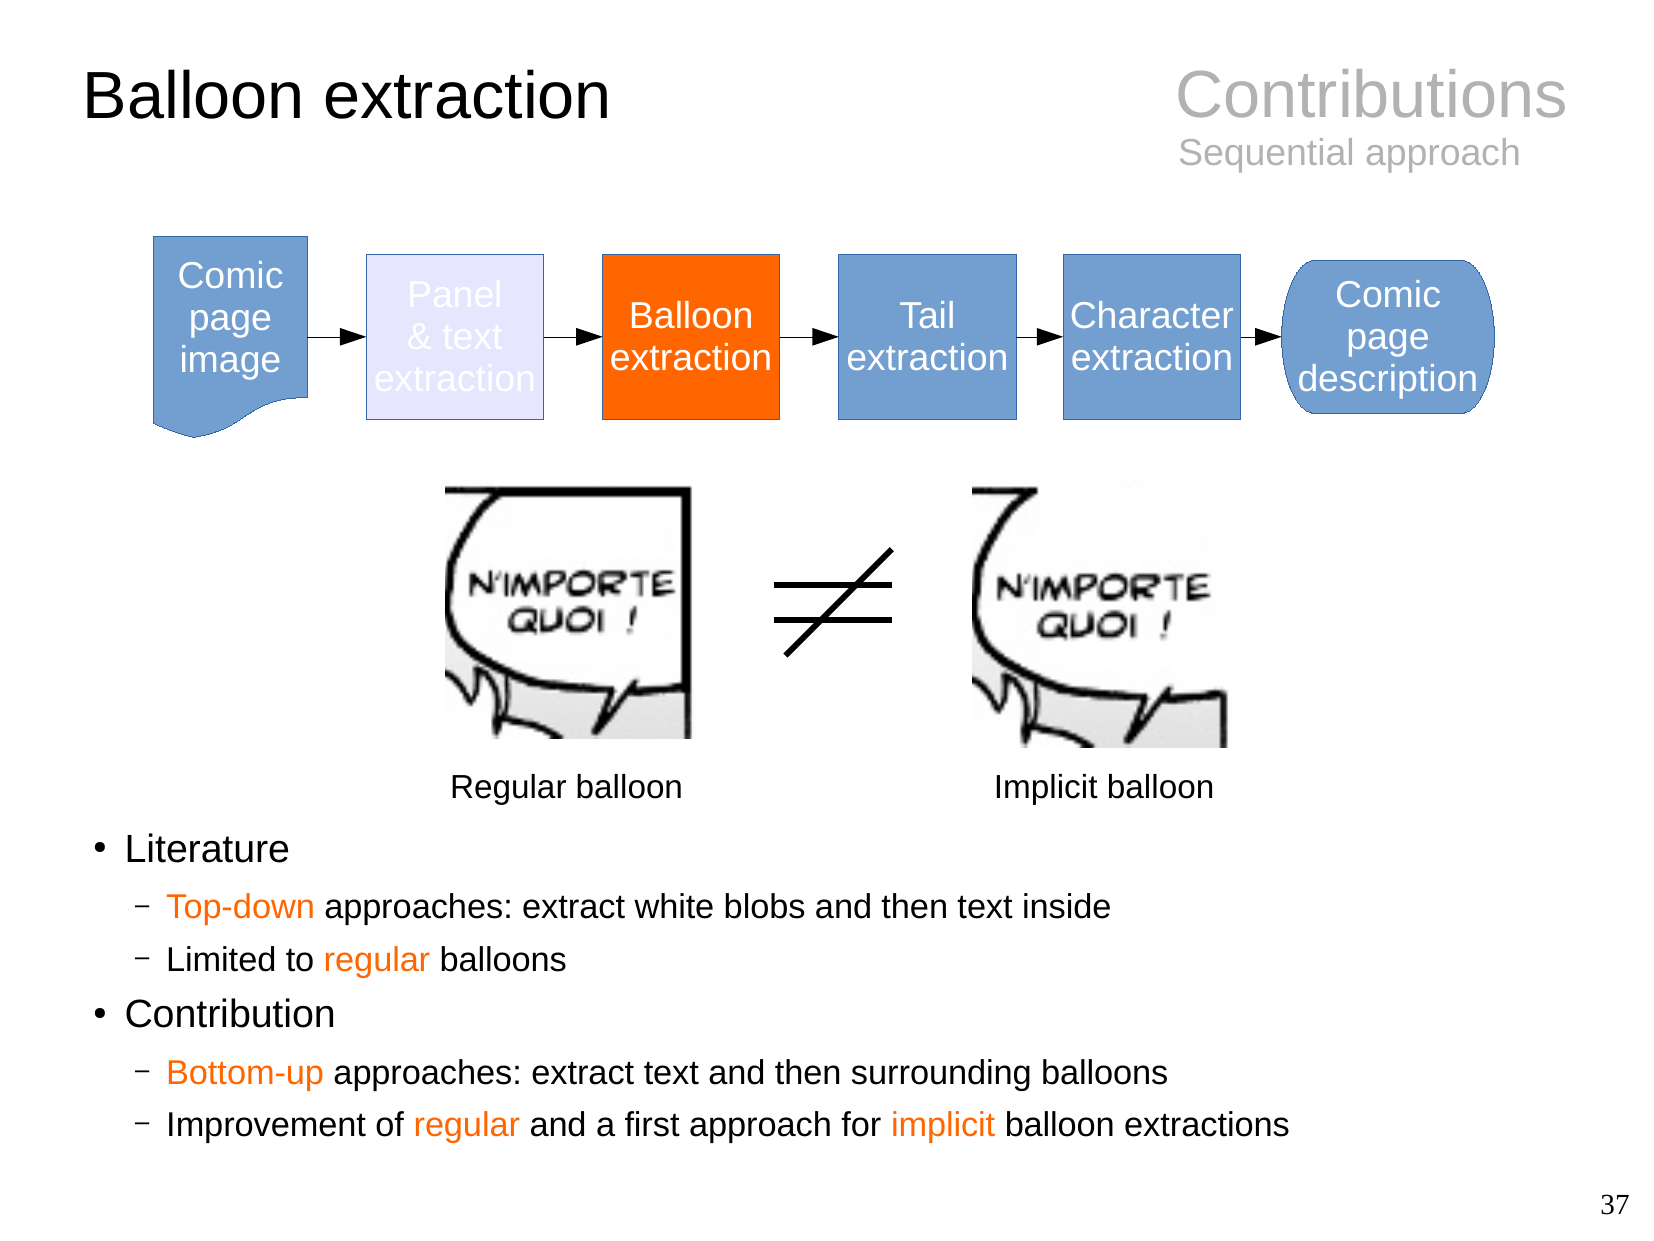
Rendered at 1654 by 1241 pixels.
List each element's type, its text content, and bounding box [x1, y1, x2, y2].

text_box Tail extraction [838, 254, 1017, 420]
text_box Comic page image [153, 236, 308, 438]
text_box Regular balloon [407, 757, 727, 816]
text_box Character extraction [1063, 254, 1241, 420]
text_box Balloon extraction [602, 254, 780, 420]
text_box Implicit balloon [927, 757, 1282, 816]
picture [972, 472, 1258, 748]
text_box Comic page description [1281, 260, 1495, 414]
text_box Panel & text extraction [366, 254, 544, 420]
list Literature Top-down approaches: extract white blobs and then text inside Limited to regular balloons Contribution Bottom-up approaches: extract text and then surrounding balloons Improvement of regular and a first approach for implicit balloon extractions [82, 826, 1571, 1146]
picture [445, 472, 721, 739]
title Balloon extraction [82, 49, 1571, 142]
